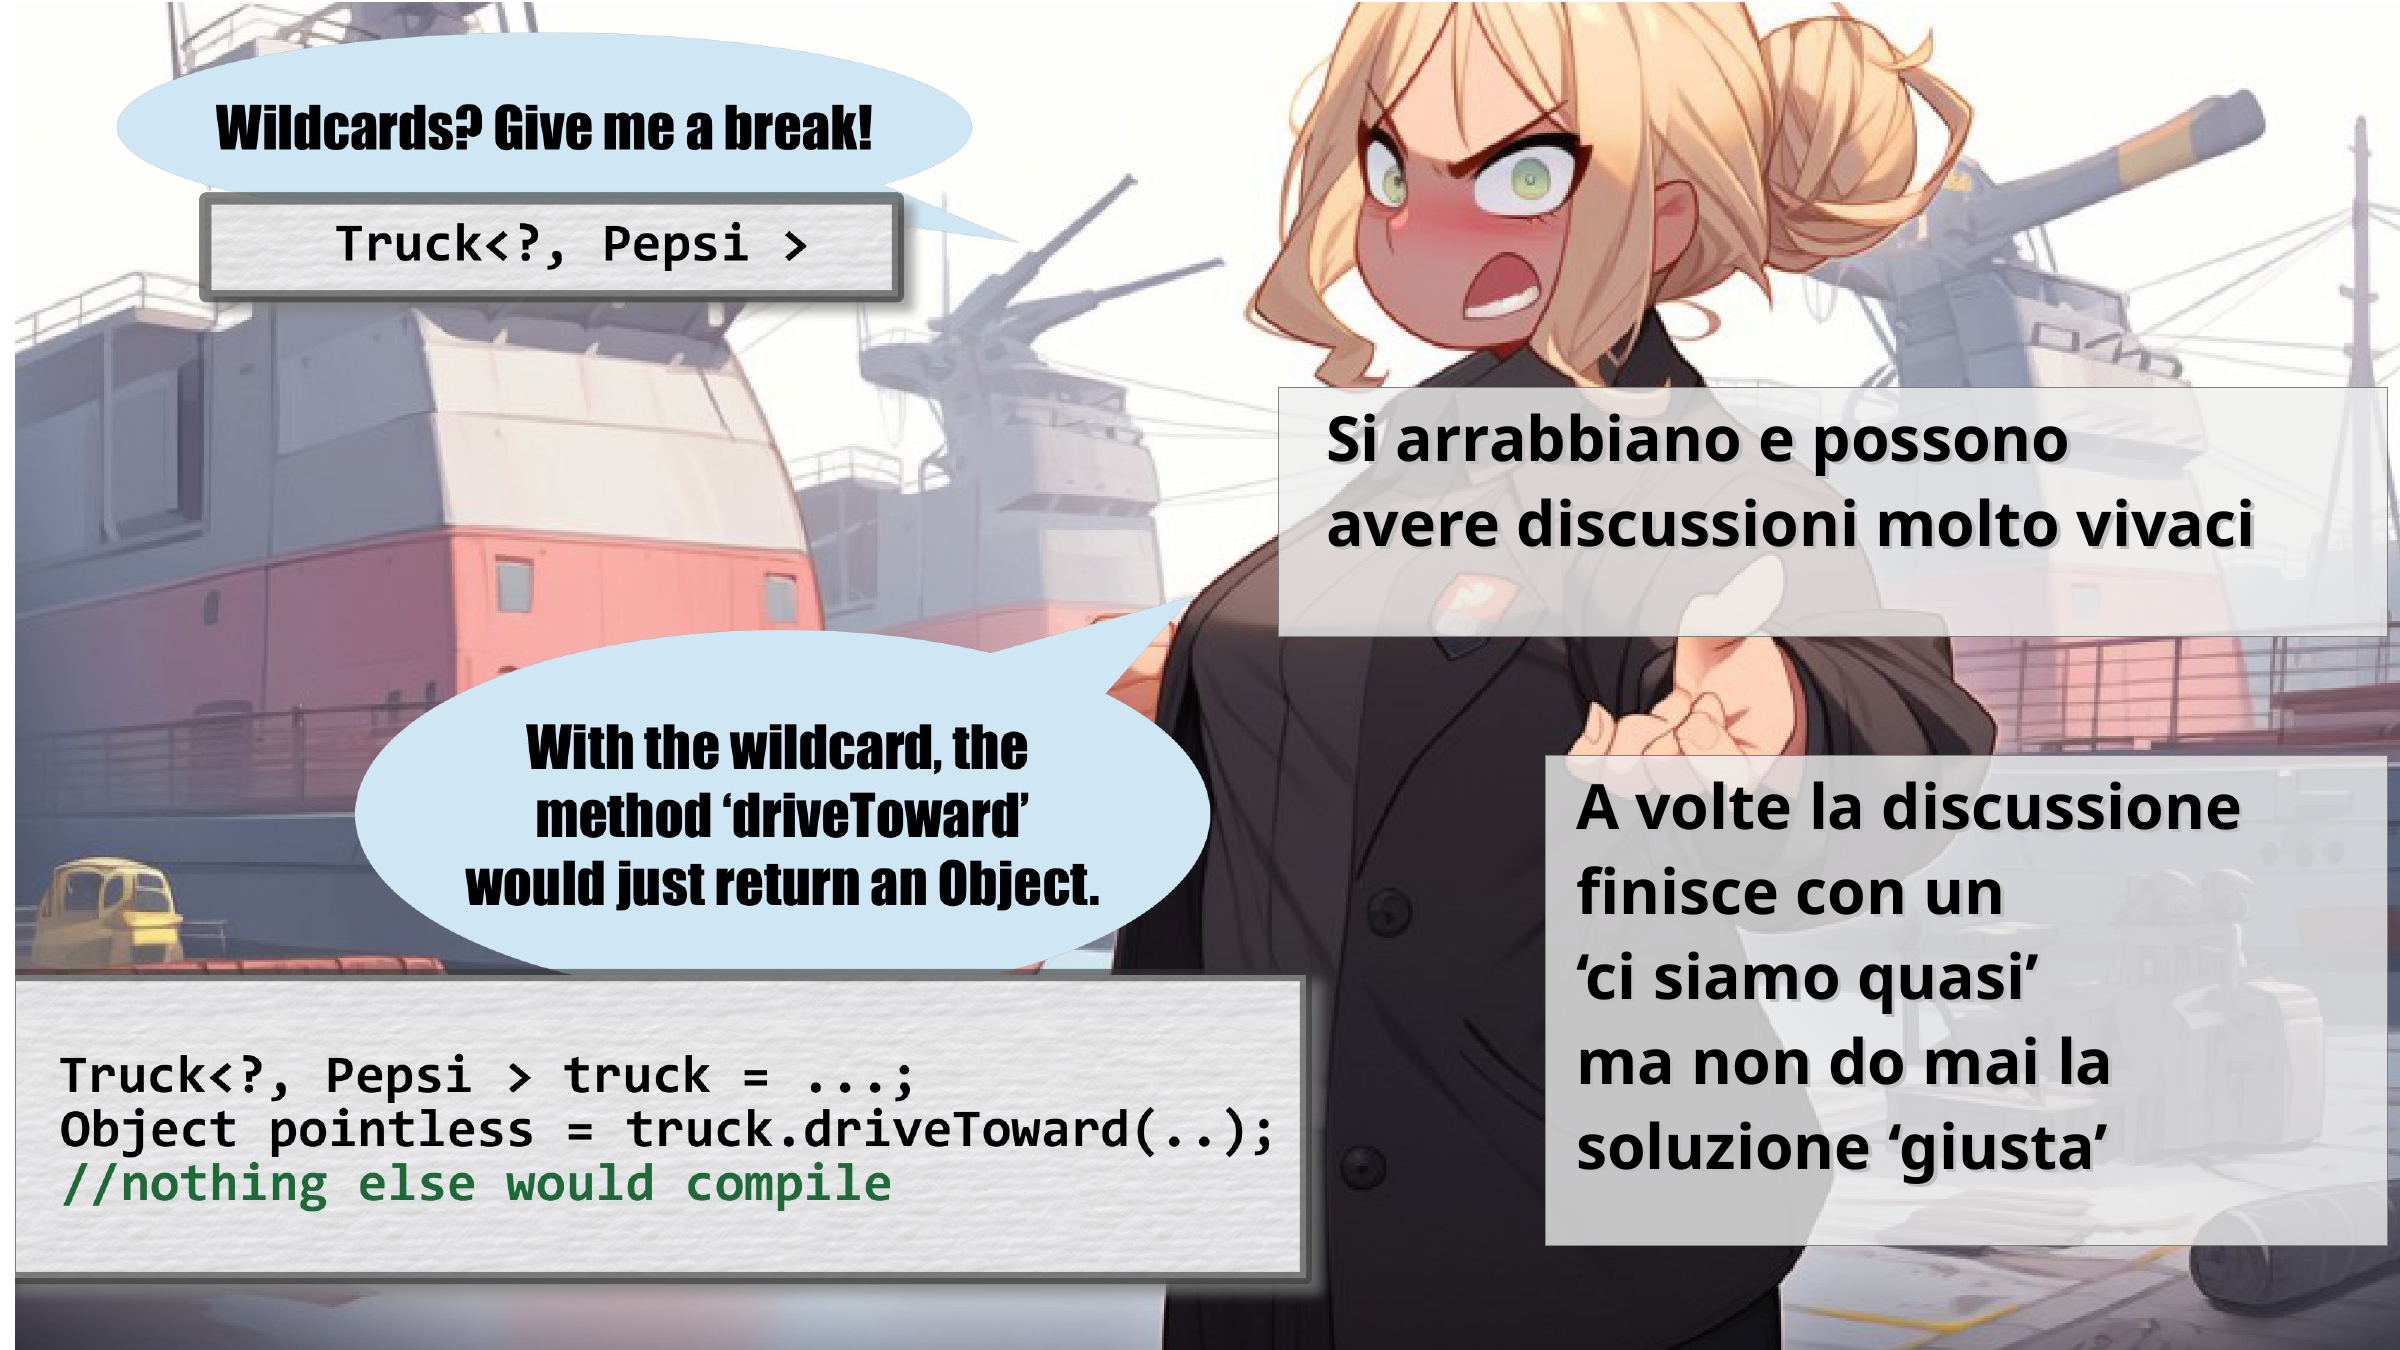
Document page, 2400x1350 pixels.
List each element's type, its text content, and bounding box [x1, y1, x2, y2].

picture [15, 2, 2400, 1350]
text_box A volte la discussione finisce con un ‘ci siamo quasi’ ma non do mai la soluzione ‘giusta’ [1545, 755, 2388, 1246]
text_box Si arrabbiano e possono avere discussioni molto vivaci [1278, 387, 2388, 637]
